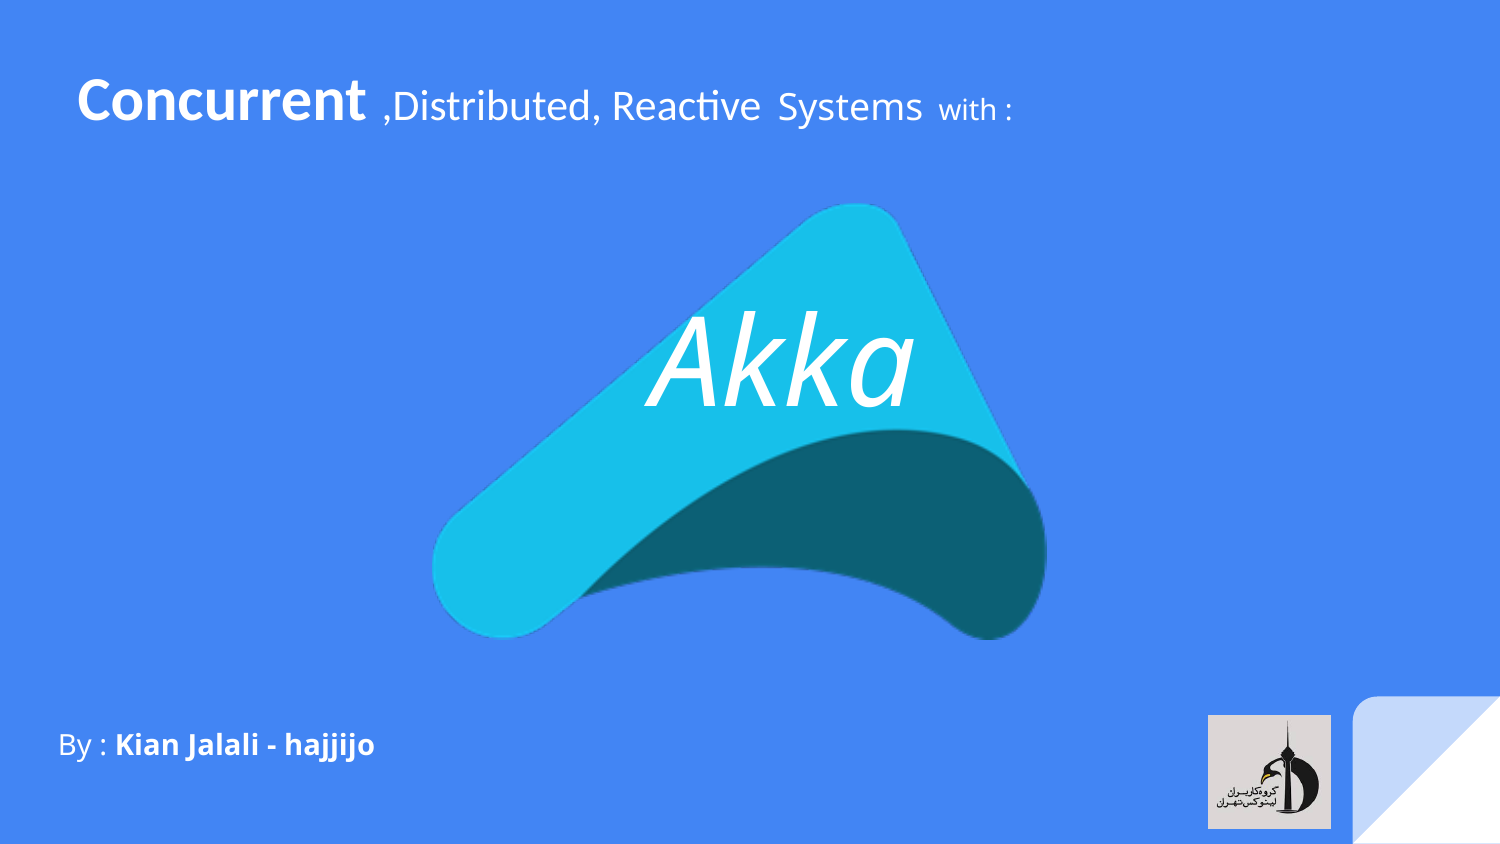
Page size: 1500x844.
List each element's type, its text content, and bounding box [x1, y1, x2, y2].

picture [1208, 715, 1331, 829]
text_box Akka [603, 223, 965, 489]
picture [432, 203, 1047, 640]
subtitle By : Kian Jalali - hajjijo [42, 710, 486, 808]
title Concurrent ,Distributed, Reactive Systems with : [62, 50, 1490, 148]
